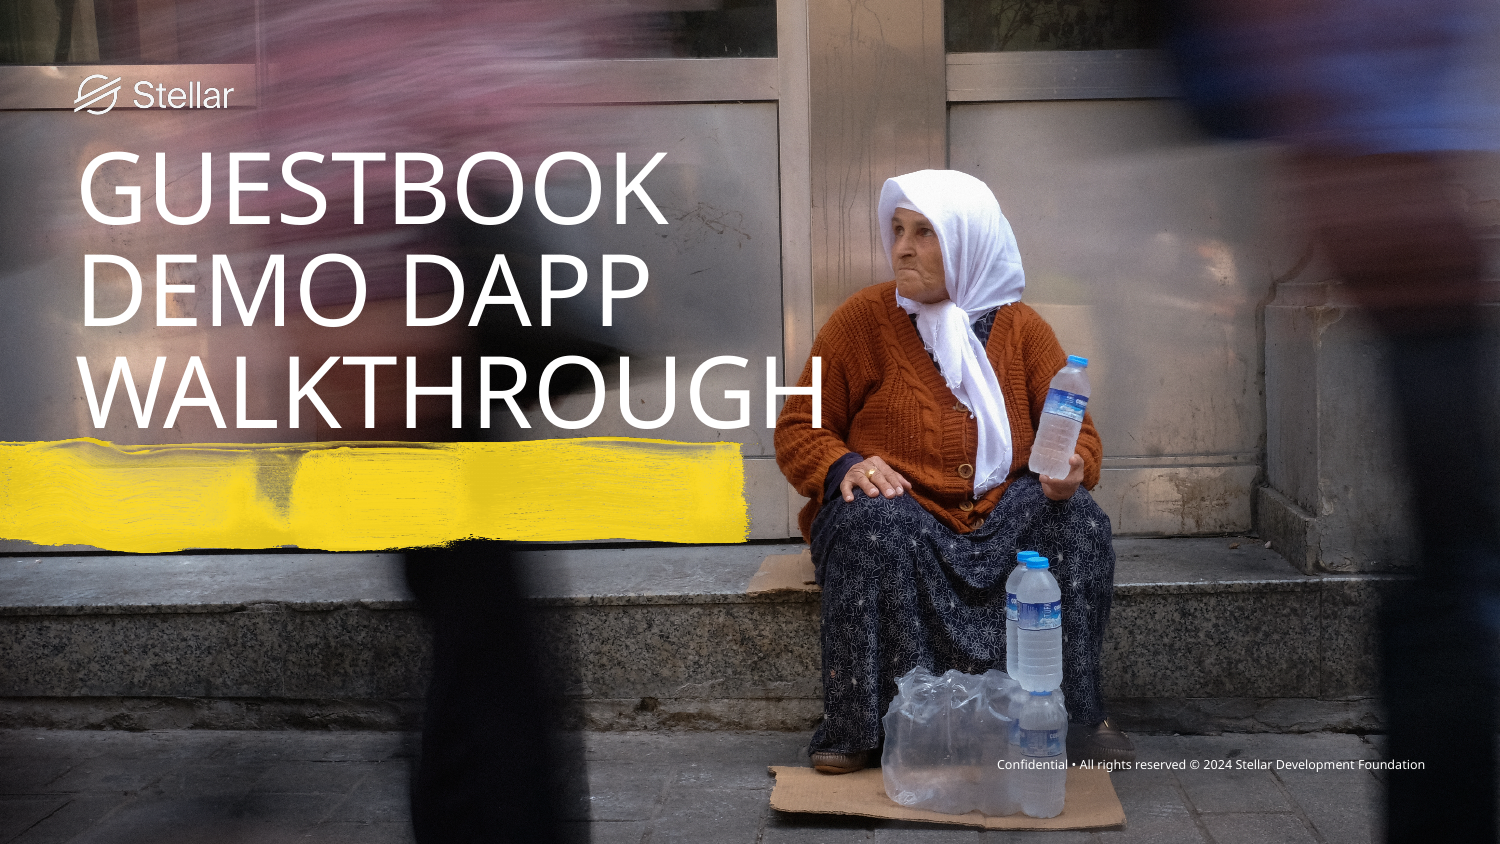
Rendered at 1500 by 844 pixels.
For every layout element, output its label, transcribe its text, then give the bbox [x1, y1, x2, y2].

slide_number Confidential • All rights reserved © 2024 Stellar Development Foundation [824, 504, 1425, 844]
picture [0, 0, 1500, 844]
title GUESTBOOK DEMO DAPP WALKTHROUGH [75, 260, 900, 449]
